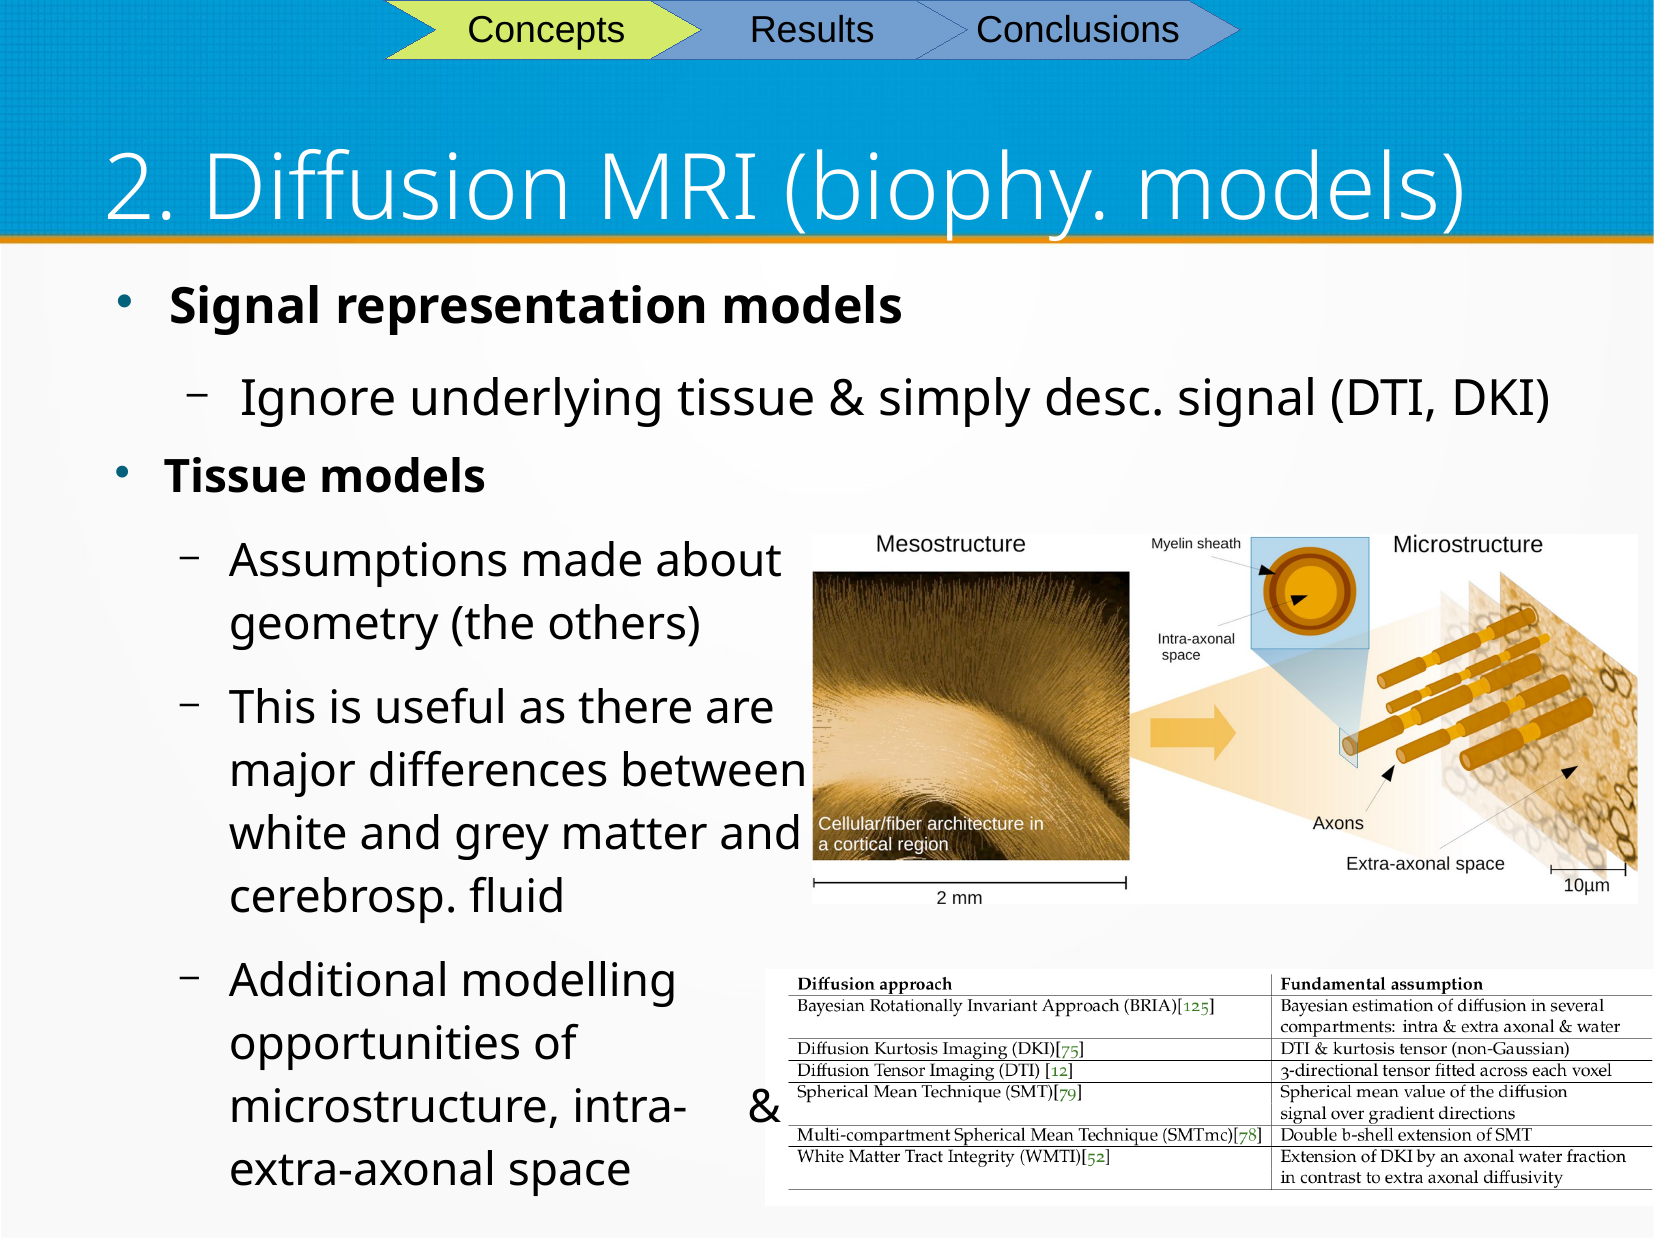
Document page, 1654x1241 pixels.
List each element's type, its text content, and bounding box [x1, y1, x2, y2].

picture [0, 233, 1654, 1241]
text_box Results [649, 0, 966, 60]
text_box Conclusions [915, 0, 1241, 60]
list Tissue models Assumptions made about geometry (the others) This is useful as there are major differences between white and grey matter and cerebrosp. fluid Additional modelling opportunities of microstructure, intra- & extra-axonal space [98, 442, 827, 1211]
text_box Concepts [383, 0, 700, 60]
text_box 2. Diffusion MRI (biophy. models) [88, 114, 1654, 344]
list Signal representation models Ignore underlying tissue & simply desc. signal (DTI, DKI) [98, 270, 1654, 895]
